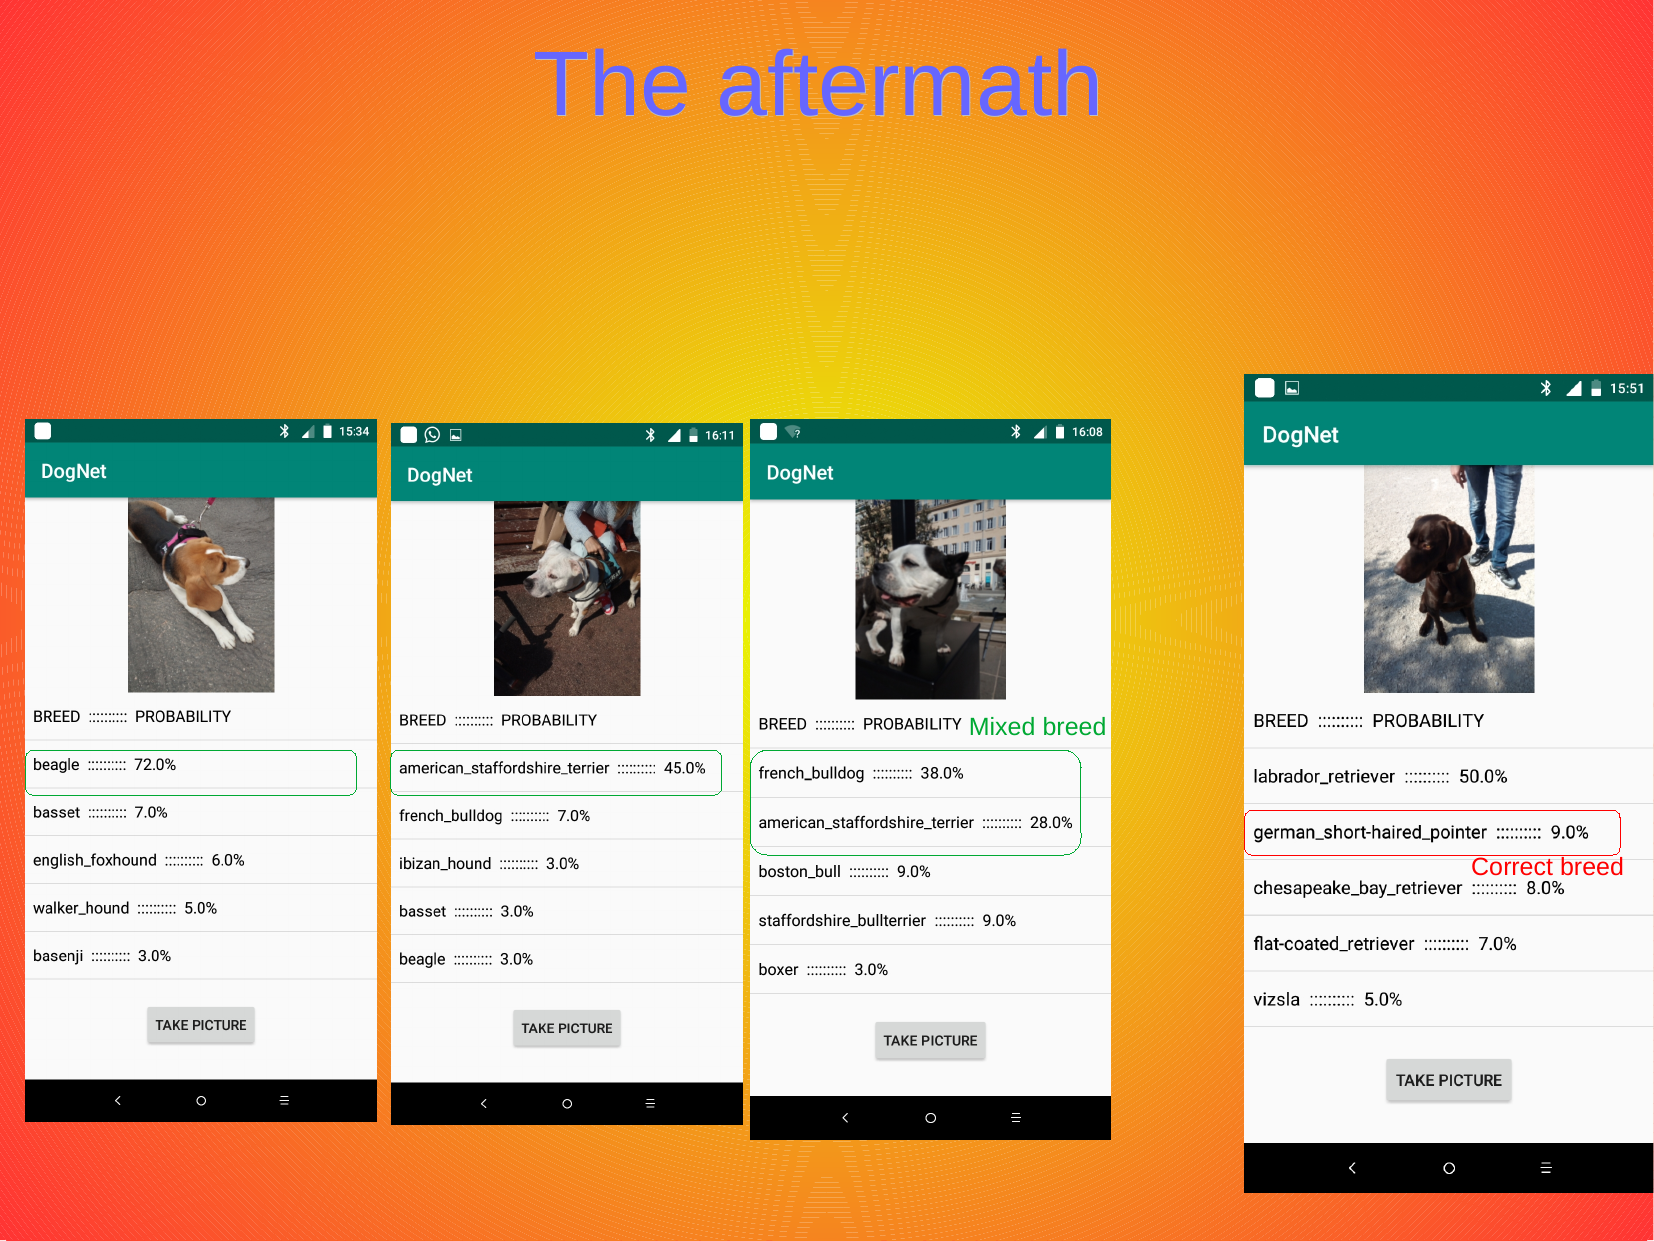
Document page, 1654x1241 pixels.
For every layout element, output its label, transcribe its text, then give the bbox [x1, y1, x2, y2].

title The aftermath [75, 17, 1564, 150]
picture [750, 419, 1111, 1141]
text_box Mixed breed [954, 705, 1180, 748]
picture [391, 423, 743, 1126]
text_box Correct breed [1456, 845, 1654, 891]
picture [25, 419, 377, 1122]
picture [1244, 374, 1654, 1194]
